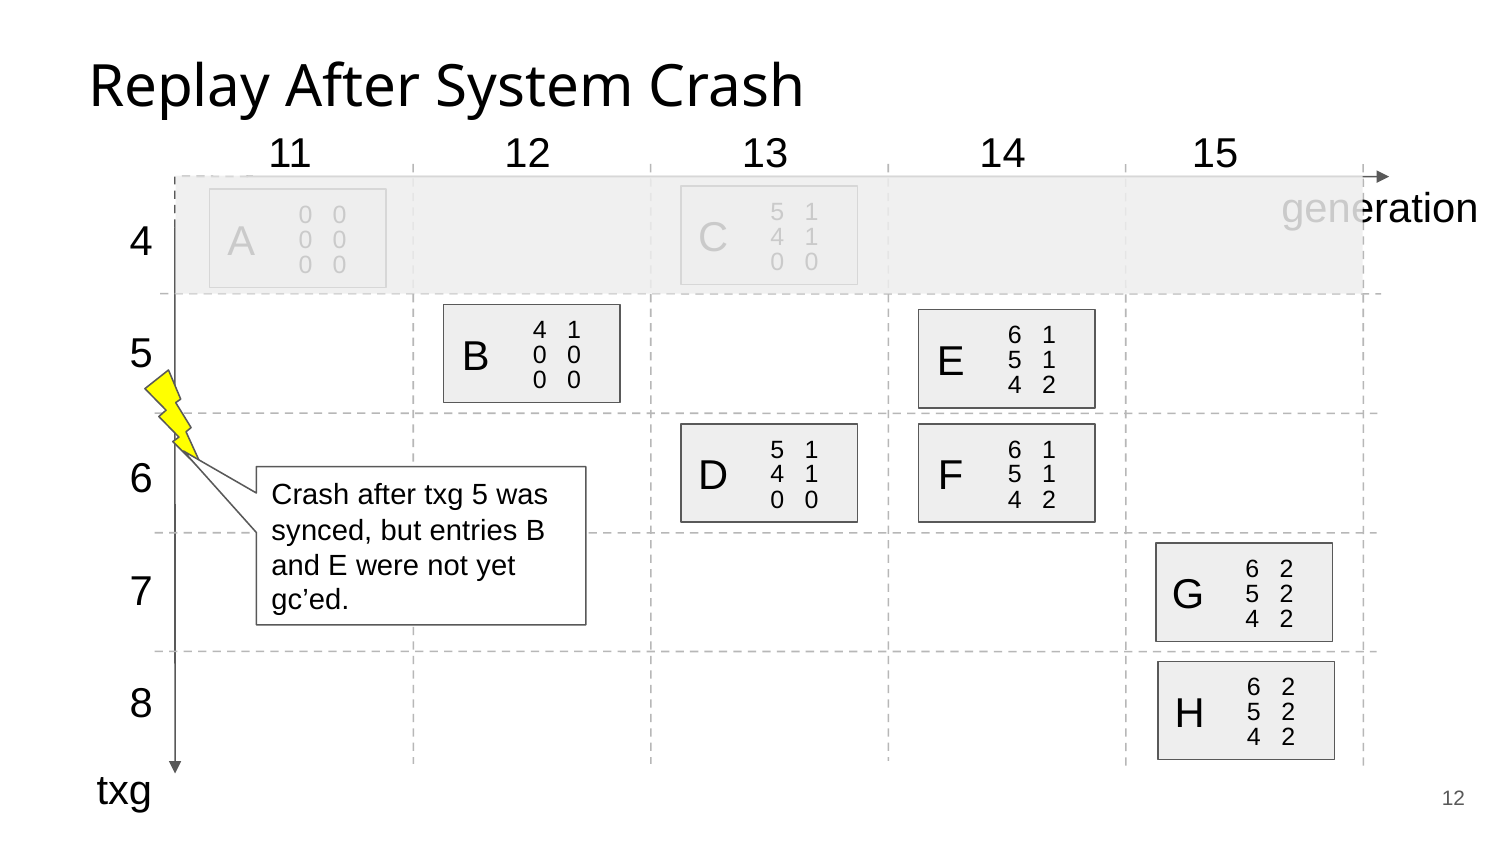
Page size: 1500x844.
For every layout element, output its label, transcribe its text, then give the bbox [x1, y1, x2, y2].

text_box generation [1438, 202, 1450, 220]
text_box 4 [979, 373, 1022, 398]
text_box 1 [1042, 320, 1085, 345]
text_box 6 [120, 462, 163, 490]
text_box 1 [567, 314, 610, 339]
text_box 14 [957, 137, 1048, 165]
text_box 1 [804, 459, 847, 484]
text_box 7 [120, 574, 163, 602]
text_box 15 [1170, 137, 1261, 165]
text_box 1 [1042, 345, 1085, 370]
text_box 4 [979, 487, 1022, 512]
text_box 8 [135, 691, 146, 701]
text_box 5 [1217, 581, 1260, 606]
text_box 5 [979, 345, 1022, 373]
text_box txg [134, 784, 145, 801]
text_box 0 [504, 339, 547, 368]
text_box 2 [1042, 484, 1085, 512]
slide_number <number> [1389, 764, 1480, 830]
text_box 2 [1279, 603, 1322, 631]
text_box 6 [135, 476, 147, 489]
text_box E [929, 345, 972, 373]
text_box [681, 423, 858, 523]
text_box 0 [504, 368, 547, 393]
text_box 1 [804, 434, 847, 459]
text_box [1156, 542, 1333, 642]
text_box 5 [742, 434, 785, 459]
text_box 4 [120, 224, 163, 252]
text_box 4 [1217, 606, 1260, 631]
text_box 6 [1218, 671, 1261, 700]
text_box 6 [979, 320, 1022, 345]
text_box 2 [1042, 370, 1085, 398]
text_box 8 [120, 687, 163, 715]
text_box 5 [1218, 700, 1261, 725]
text_box 4 [133, 232, 143, 246]
text_box [918, 309, 1096, 408]
text_box 5 [979, 459, 1022, 487]
text_box 0 [567, 339, 610, 364]
text_box 6 [1217, 553, 1260, 581]
text_box generation [1363, 192, 1485, 220]
text_box 0 [567, 364, 610, 393]
text_box [918, 423, 1096, 523]
text_box 6 [979, 434, 1022, 459]
text_box H [1168, 696, 1211, 725]
text_box D [705, 463, 722, 486]
text_box 4 [504, 314, 547, 339]
text_box 4 [1218, 725, 1261, 750]
text_box 2 [1281, 671, 1324, 696]
text_box 2 [1281, 696, 1324, 721]
text_box [443, 304, 621, 403]
text_box 1 [1042, 459, 1085, 484]
text_box [175, 175, 1363, 294]
text_box txg [86, 774, 163, 802]
text_box 2 [1281, 721, 1324, 750]
text_box [1157, 661, 1335, 760]
text_box 8 [135, 703, 147, 715]
text_box 14 [1006, 144, 1016, 158]
text_box 2 [1279, 553, 1322, 578]
text_box 13 [720, 137, 811, 165]
text_box 4 [742, 459, 785, 487]
text_box B [468, 357, 483, 367]
text_box 12 [482, 137, 573, 165]
text_box txg [114, 795, 123, 802]
text_box 0 [804, 484, 847, 512]
text_box 0 [742, 487, 785, 512]
title Replay After System Crash [73, 33, 1417, 165]
text_box 1 [1042, 434, 1085, 459]
text_box 2 [1279, 578, 1322, 603]
text_box H [1181, 714, 1197, 725]
text_box D [692, 459, 735, 487]
text_box F [929, 459, 972, 487]
text_box B [468, 344, 481, 354]
text_box G [1167, 578, 1210, 606]
text_box [144, 369, 199, 459]
text_box B [454, 339, 497, 368]
text_box Crash after txg 5 was synced, but entries B and E were not yet gc’ed. [183, 451, 586, 625]
text_box 11 [245, 137, 336, 165]
text_box 5 [120, 337, 163, 365]
